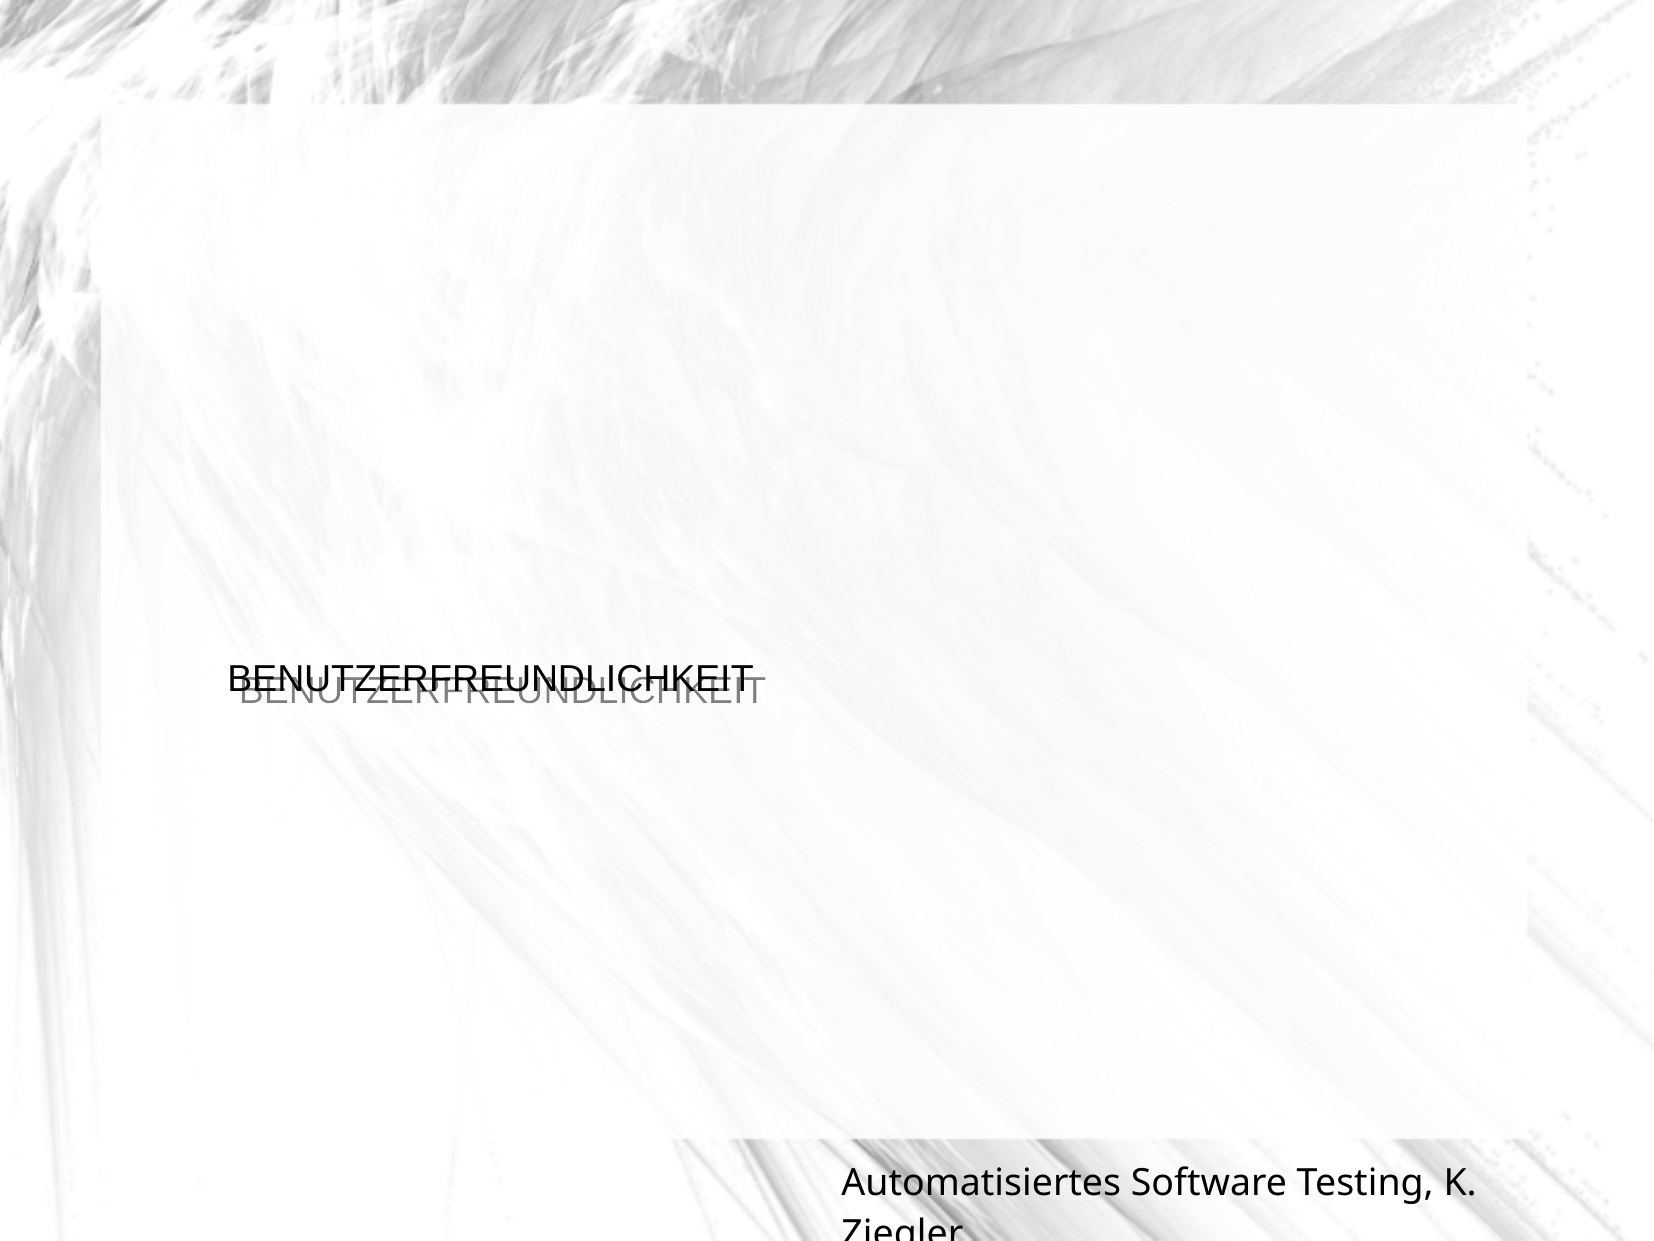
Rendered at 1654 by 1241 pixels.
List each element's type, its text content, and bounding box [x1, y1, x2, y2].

picture [878, 1228, 888, 1234]
picture [932, 1228, 942, 1234]
picture [898, 1228, 910, 1241]
picture [0, 0, 1654, 1241]
text_box Automatisiertes Software Testing, K. Ziegler [826, 1147, 1618, 1210]
text_box BENUTZERFREUNDLICHKEIT [212, 649, 770, 749]
